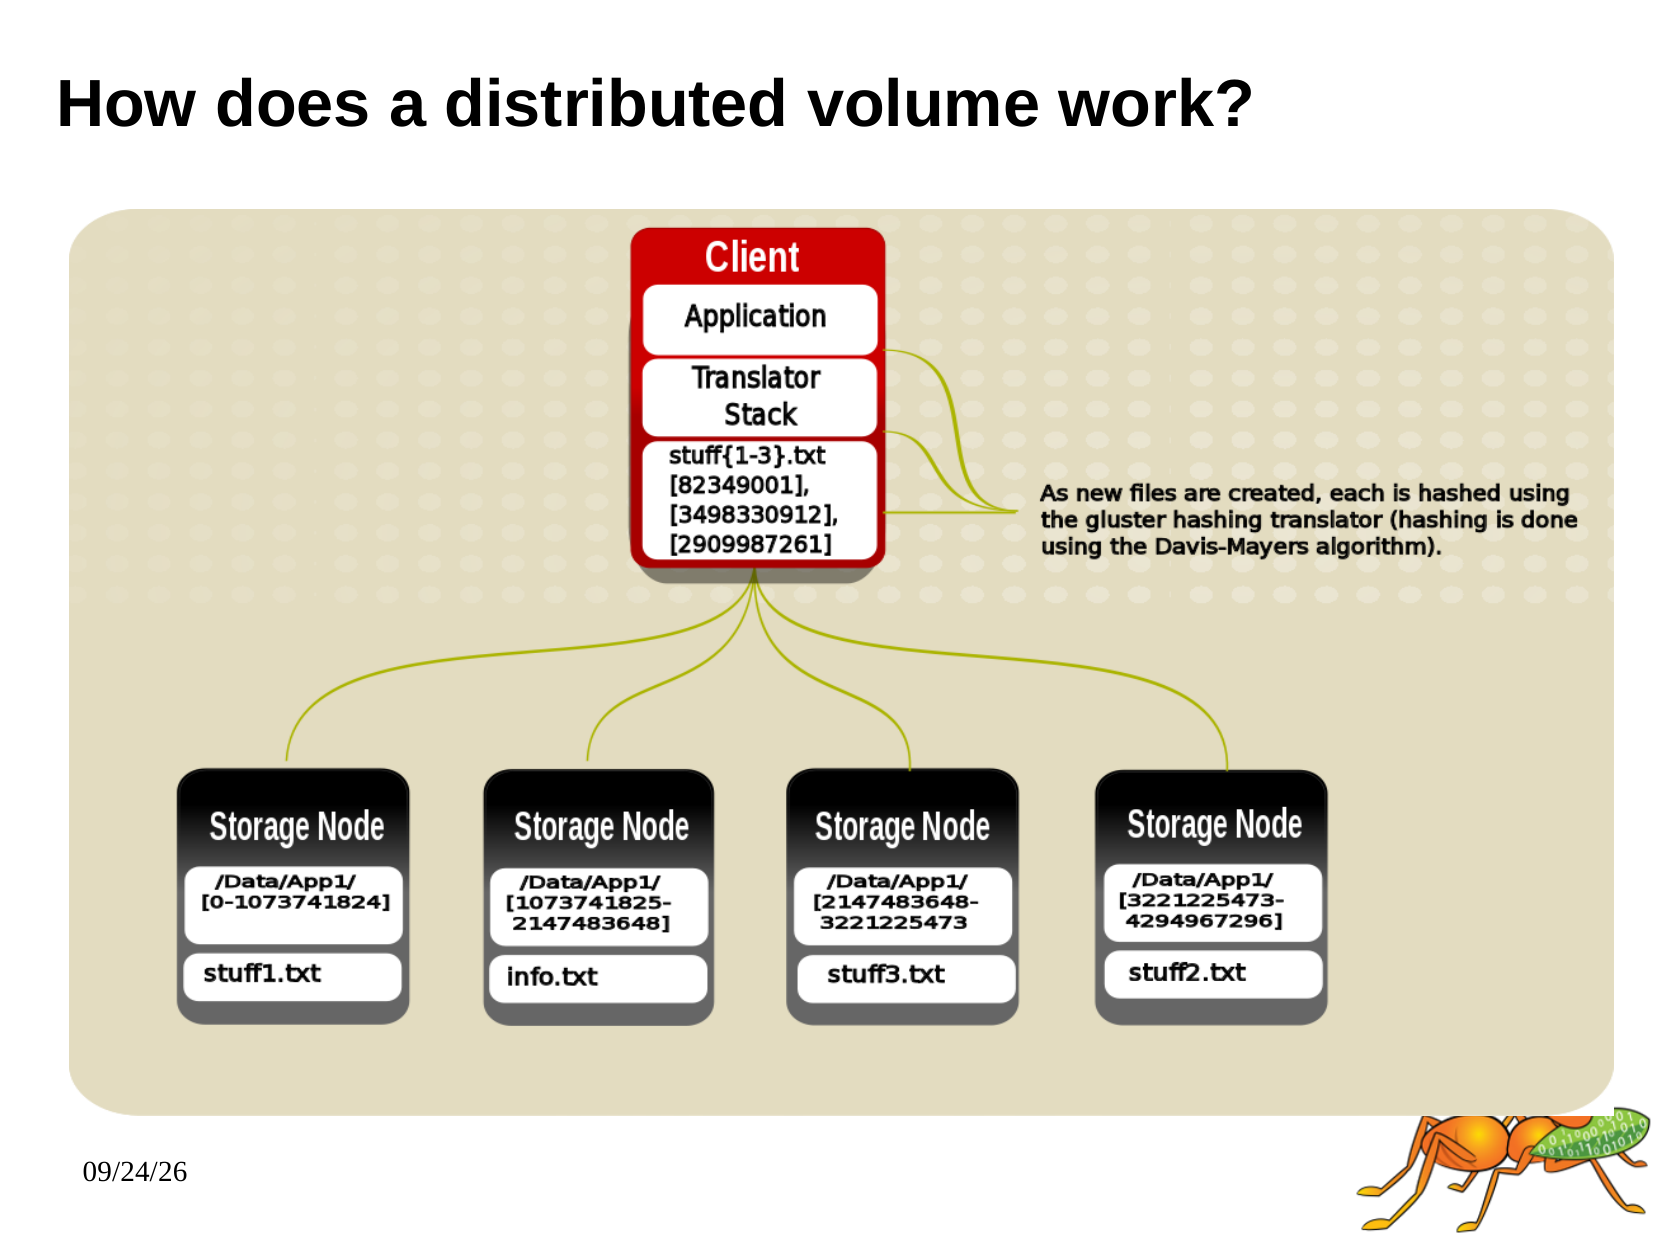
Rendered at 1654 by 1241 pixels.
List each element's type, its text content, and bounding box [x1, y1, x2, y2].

text_box How does a distributed volume work? [41, 59, 1312, 149]
picture [69, 209, 1654, 1235]
